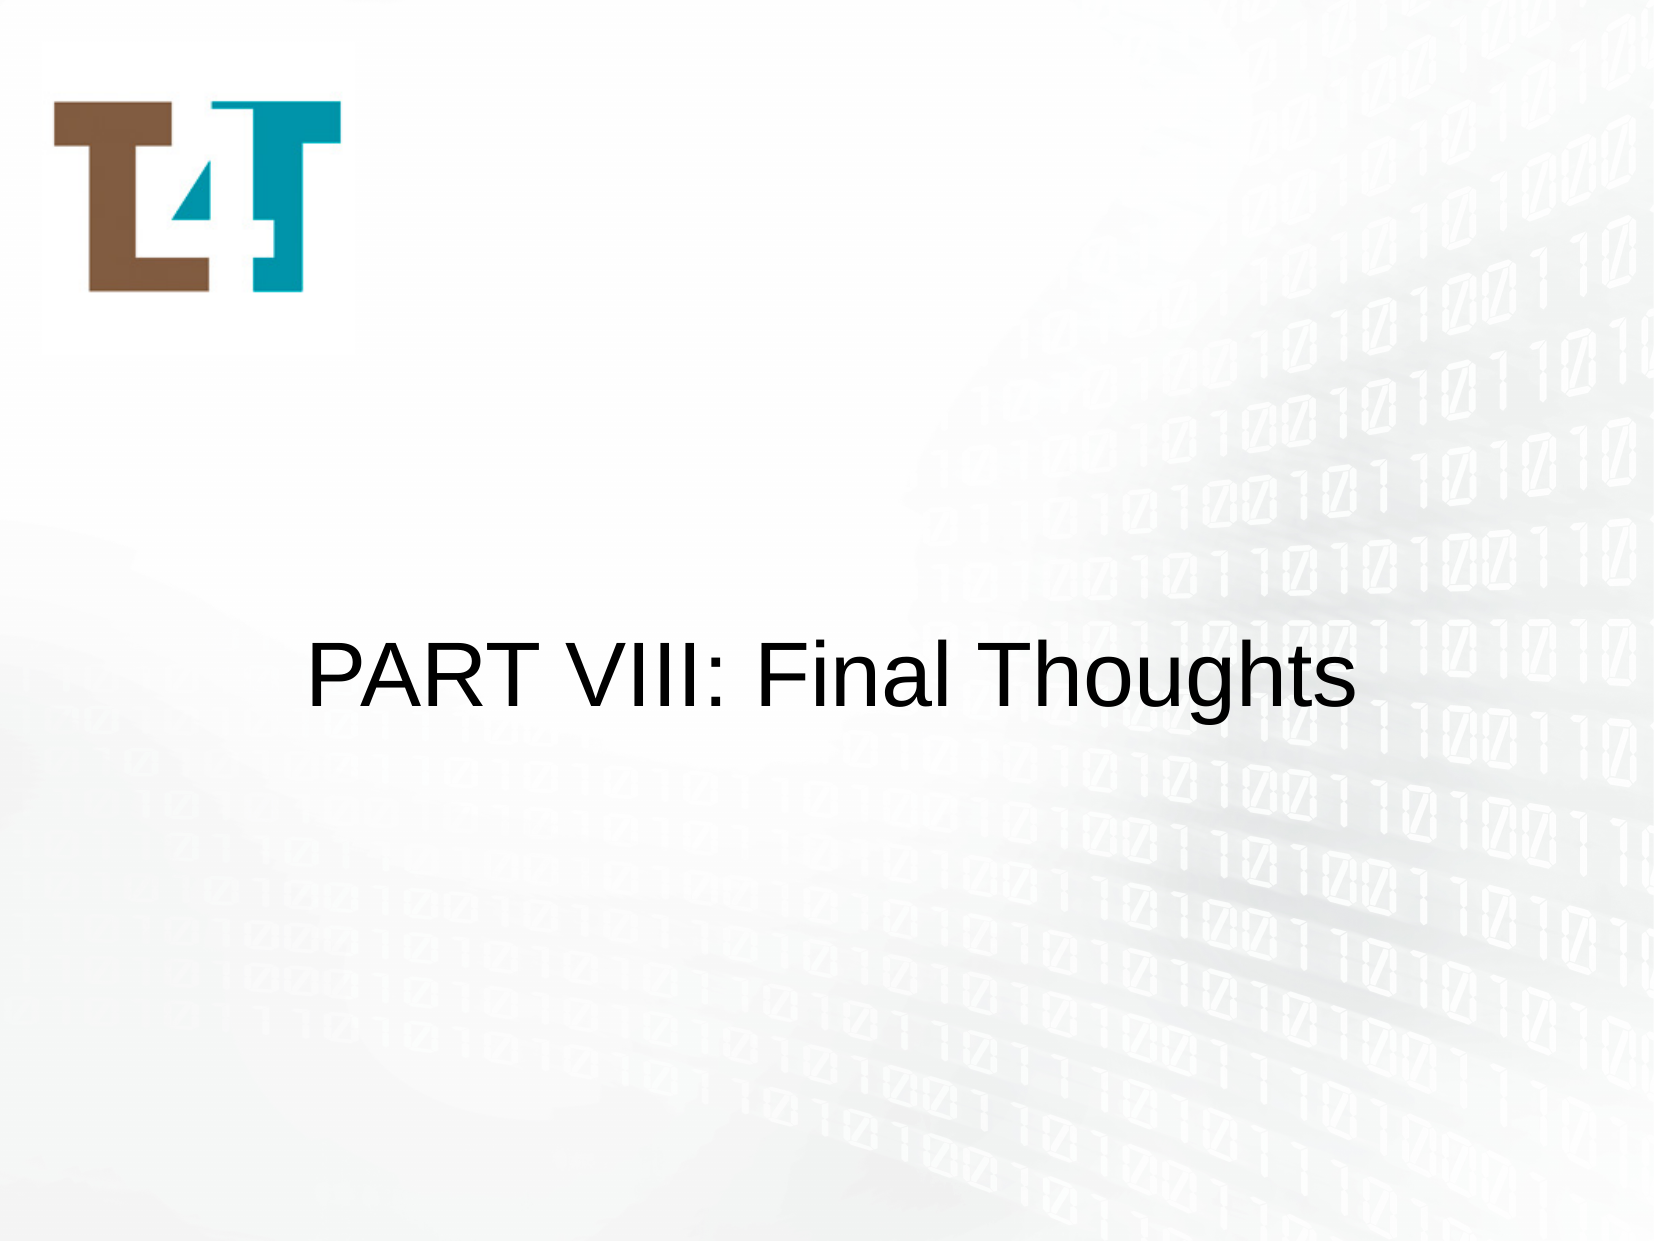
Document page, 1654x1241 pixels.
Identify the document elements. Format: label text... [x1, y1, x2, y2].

picture [0, 0, 1654, 1241]
text_box PART VIII: Final Thoughts [11, 466, 1654, 874]
